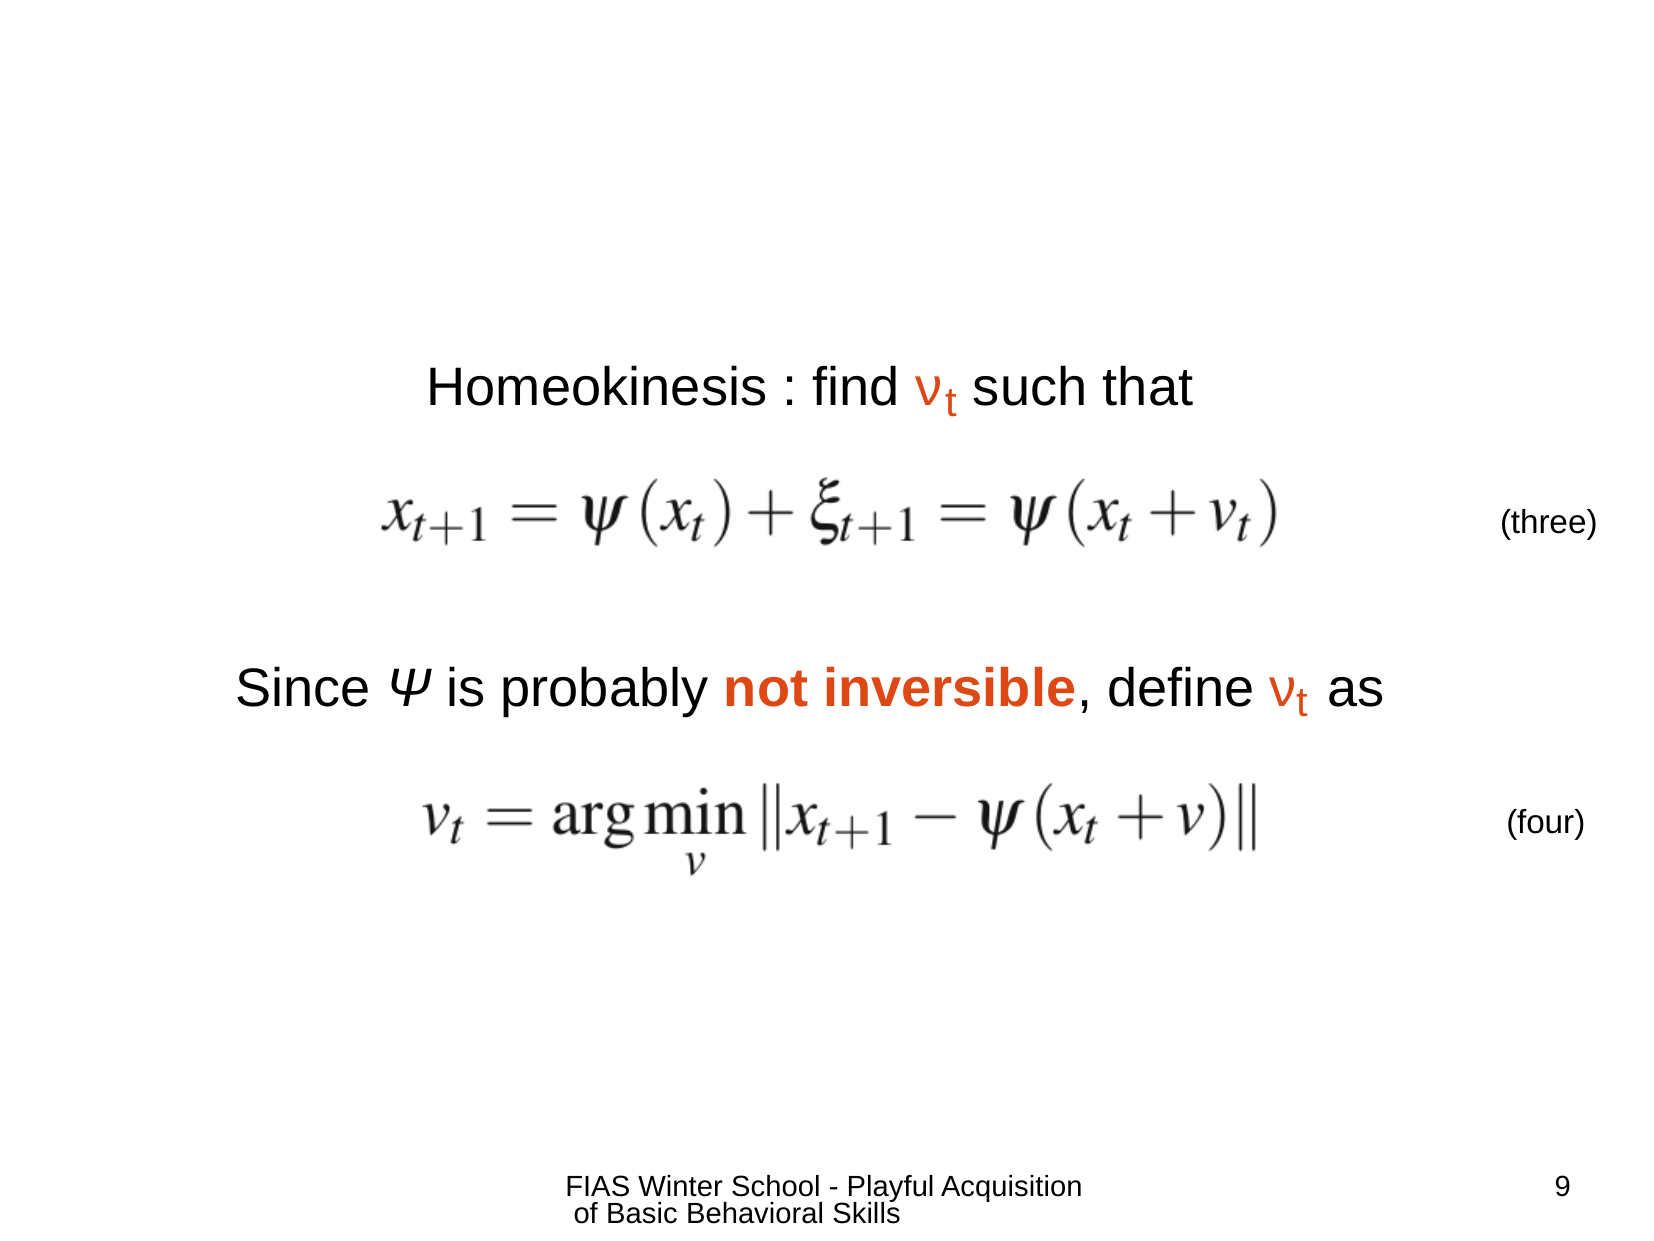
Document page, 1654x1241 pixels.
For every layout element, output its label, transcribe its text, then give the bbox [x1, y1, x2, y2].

text_box Since Ψ is probably not inversible, define ν as [90, 627, 1531, 748]
text_box Homeokinesis : find ν such that [90, 326, 1531, 447]
text_box (four) [1474, 792, 1617, 853]
picture [360, 465, 1291, 568]
text_box (three) [1477, 492, 1621, 553]
text_box t [920, 372, 981, 433]
text_box t [1271, 672, 1332, 733]
picture [390, 760, 1276, 883]
